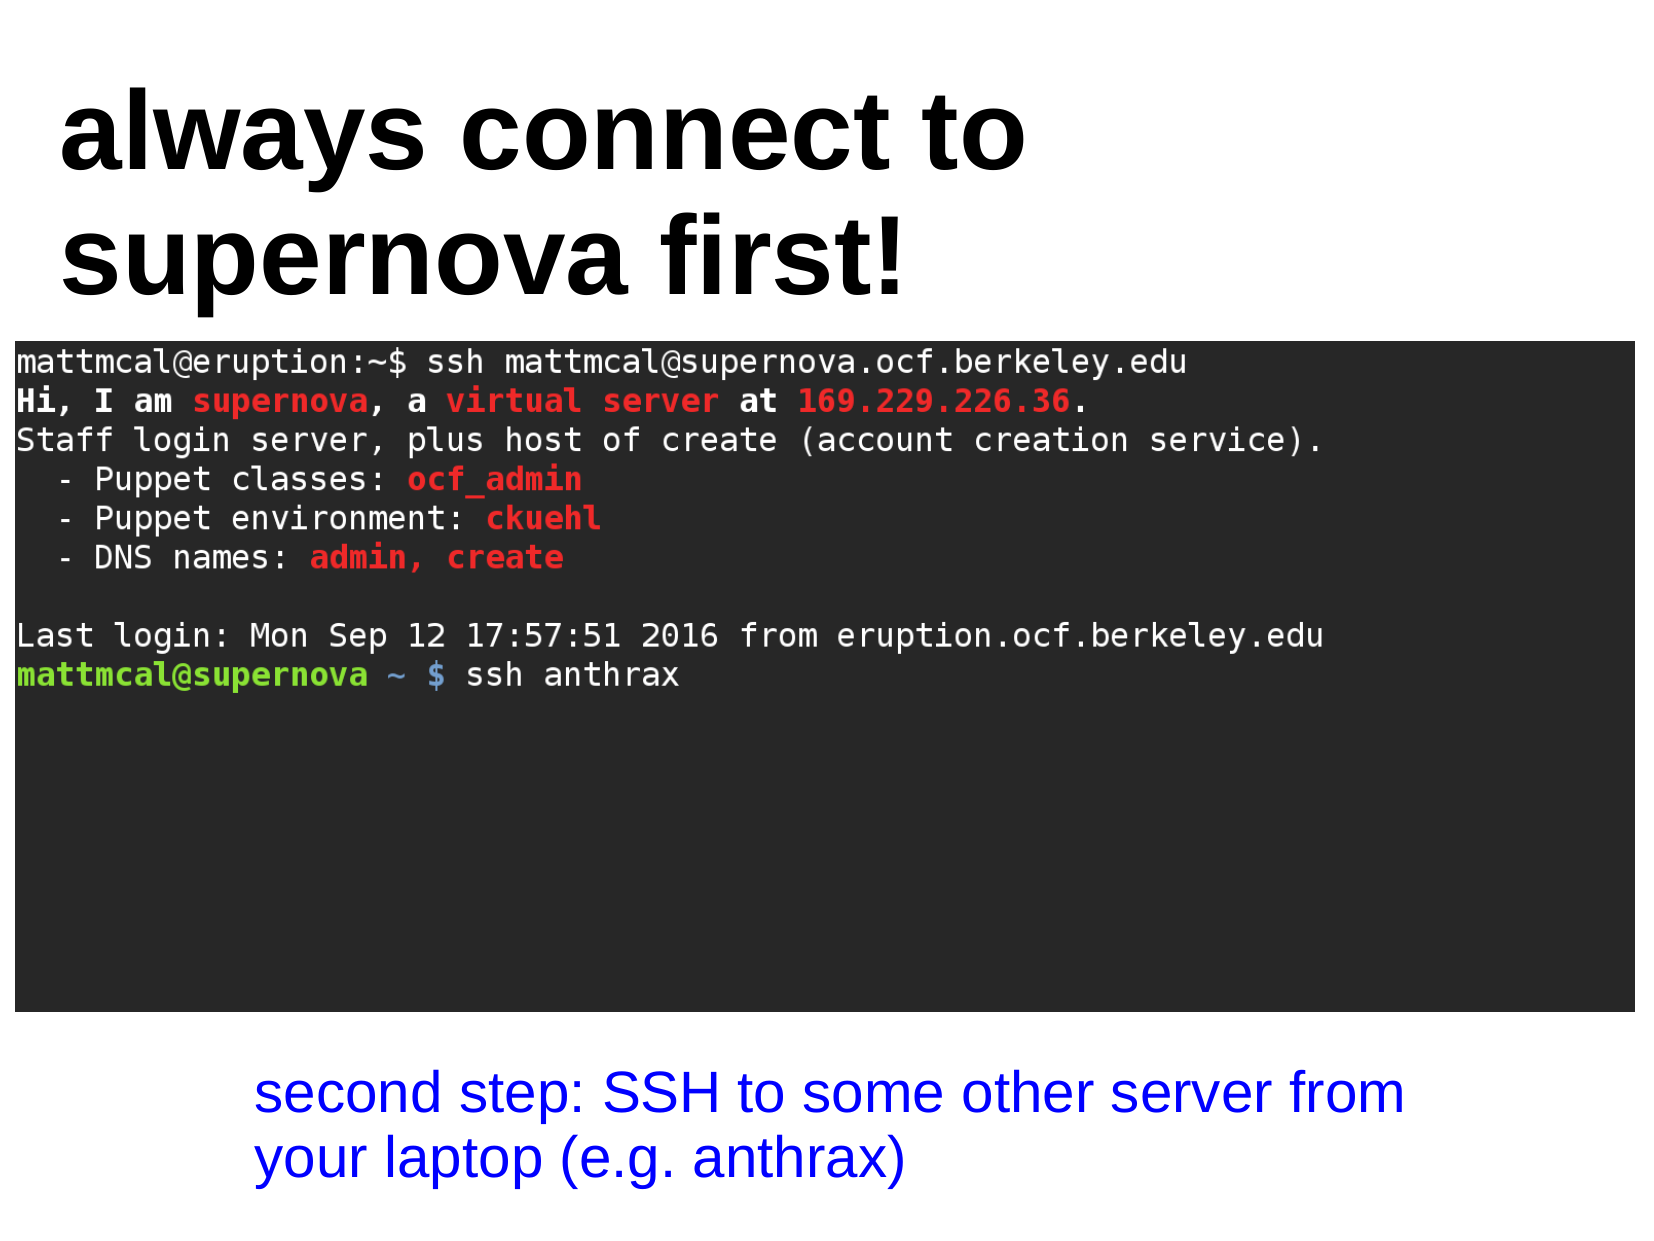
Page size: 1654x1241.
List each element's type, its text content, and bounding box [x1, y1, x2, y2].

text_box second step: SSH to some other server from your laptop (e.g. anthrax) [240, 1052, 1486, 1198]
picture [15, 341, 1635, 1012]
text_box always connect to supernova first! [45, 60, 1546, 327]
